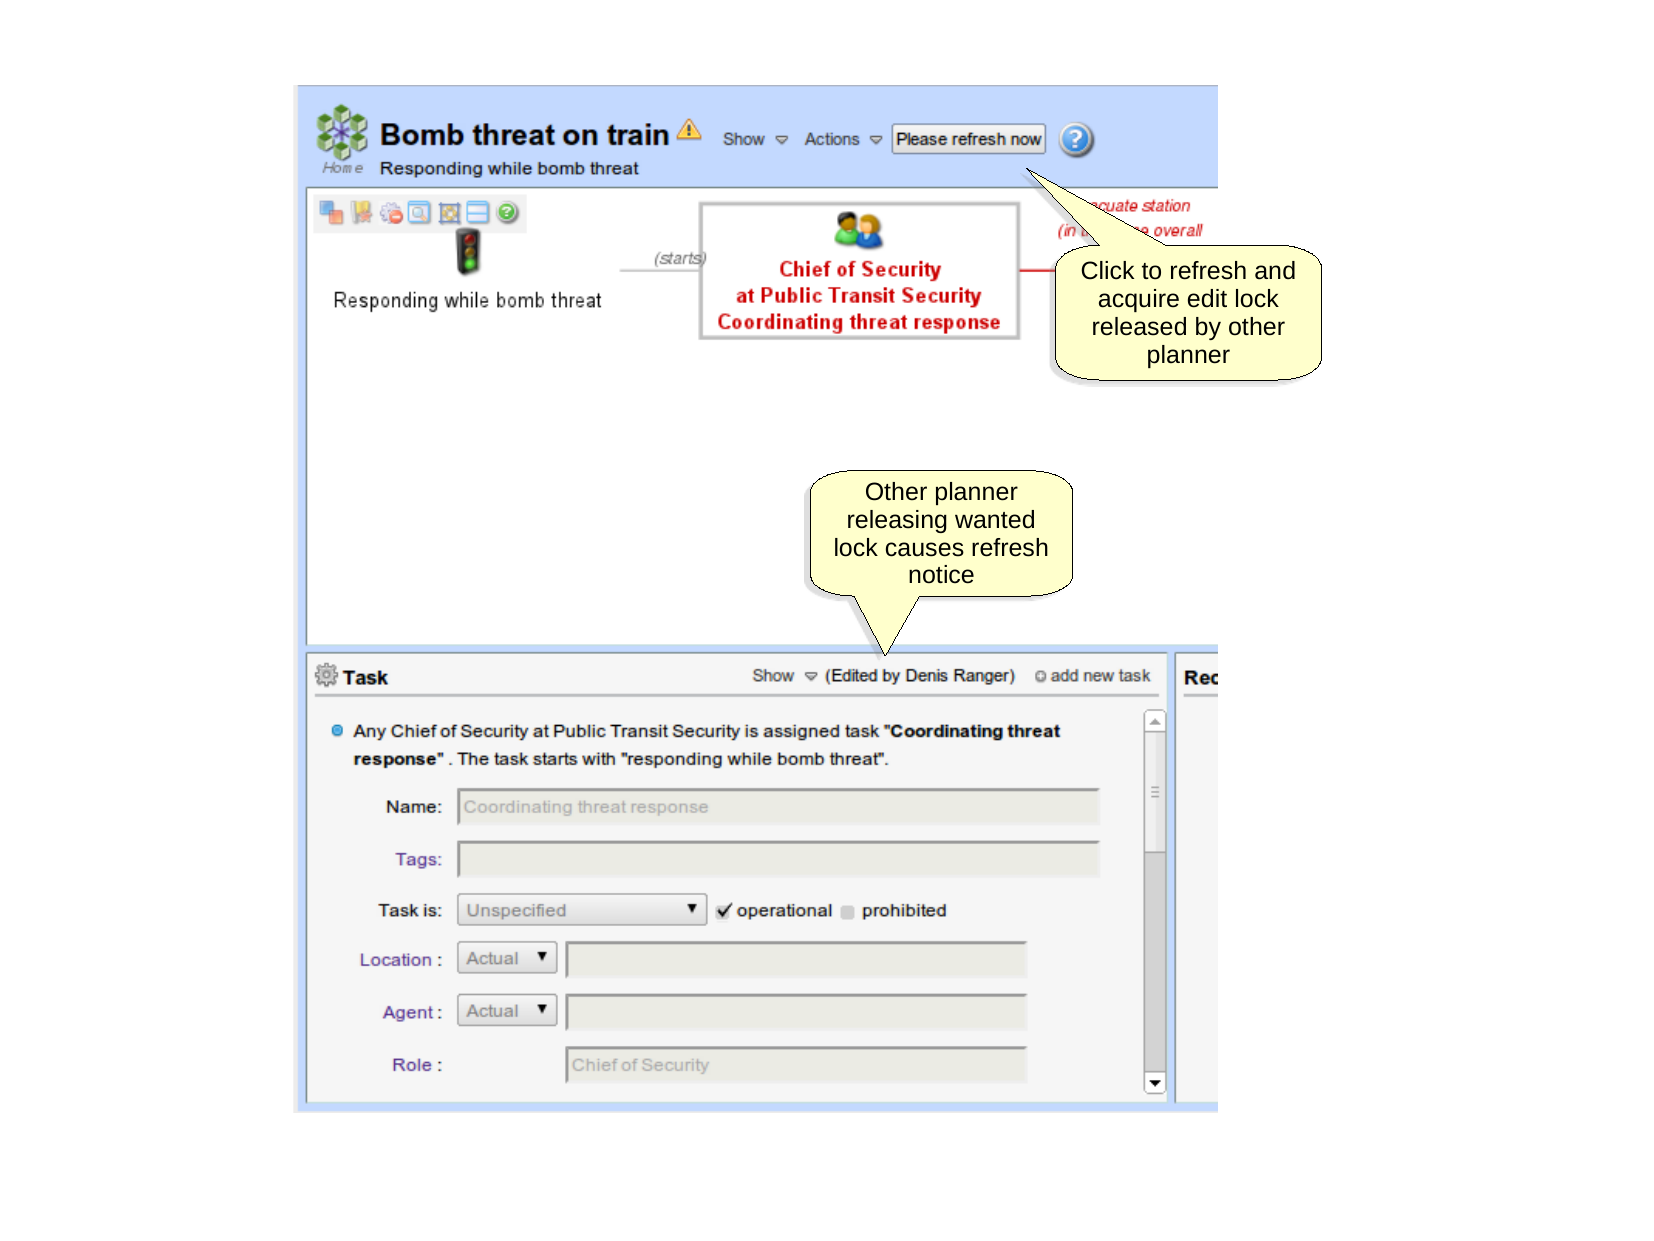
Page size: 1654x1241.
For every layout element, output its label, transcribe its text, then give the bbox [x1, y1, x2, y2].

picture [292, 85, 1218, 1113]
text_box Click to refresh and acquire edit lock released by other planner [1026, 168, 1322, 381]
text_box Other planner releasing wanted lock causes refresh notice [810, 470, 1073, 656]
